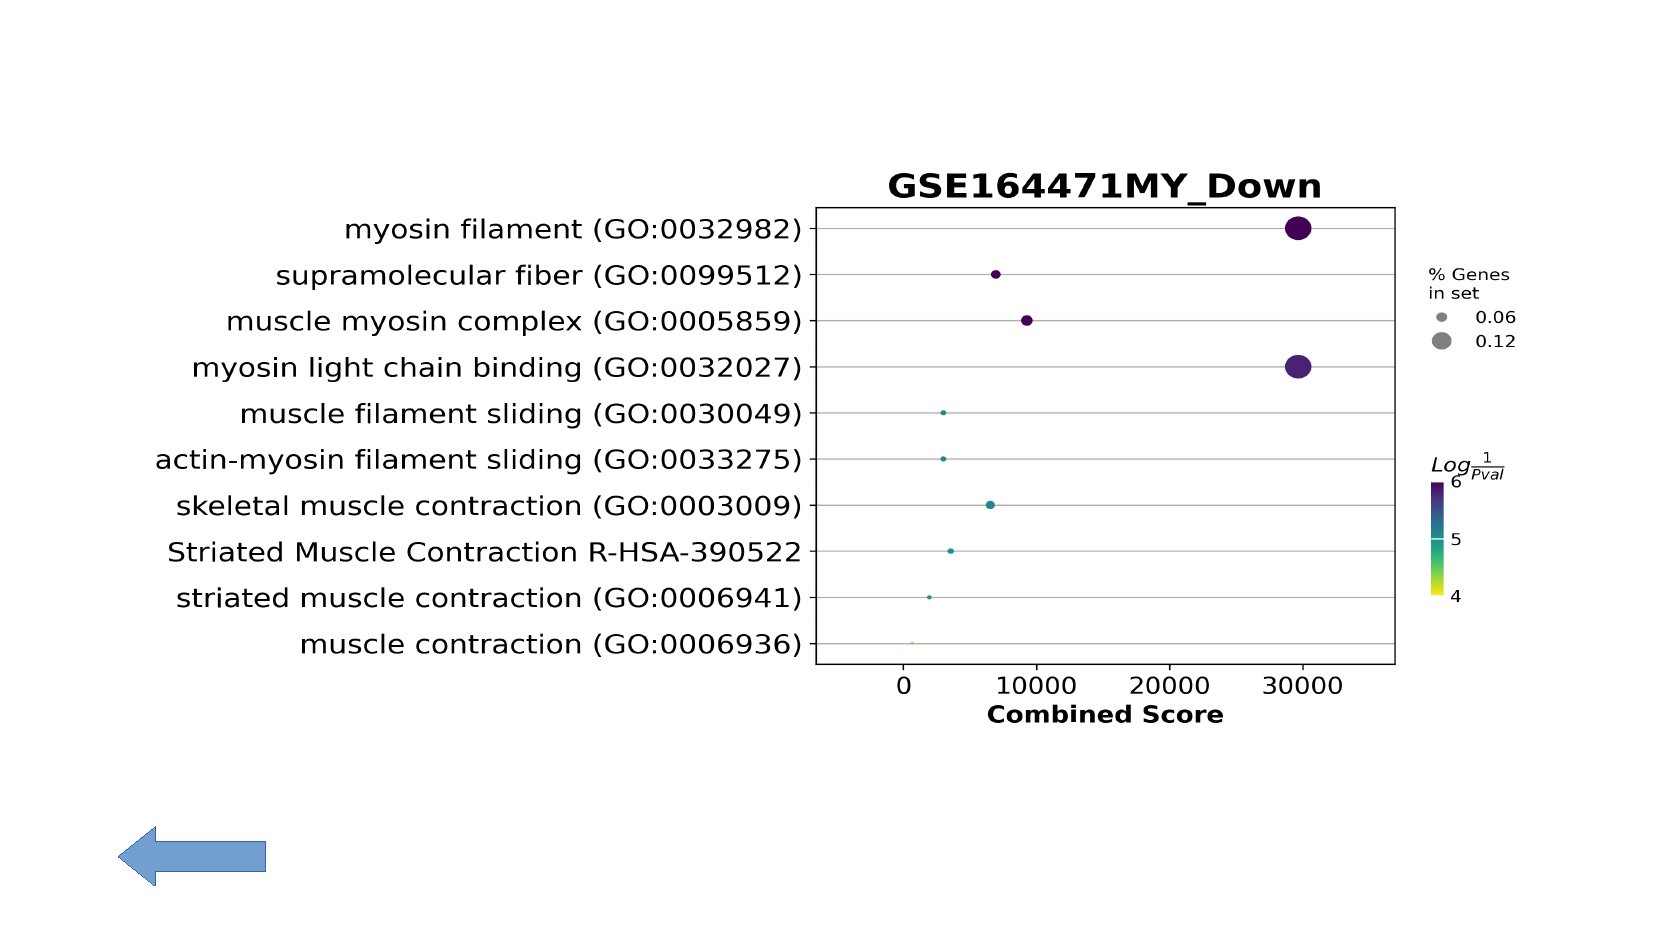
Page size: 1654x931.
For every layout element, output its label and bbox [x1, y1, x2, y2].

text_box [118, 826, 266, 886]
picture [141, 161, 1536, 739]
